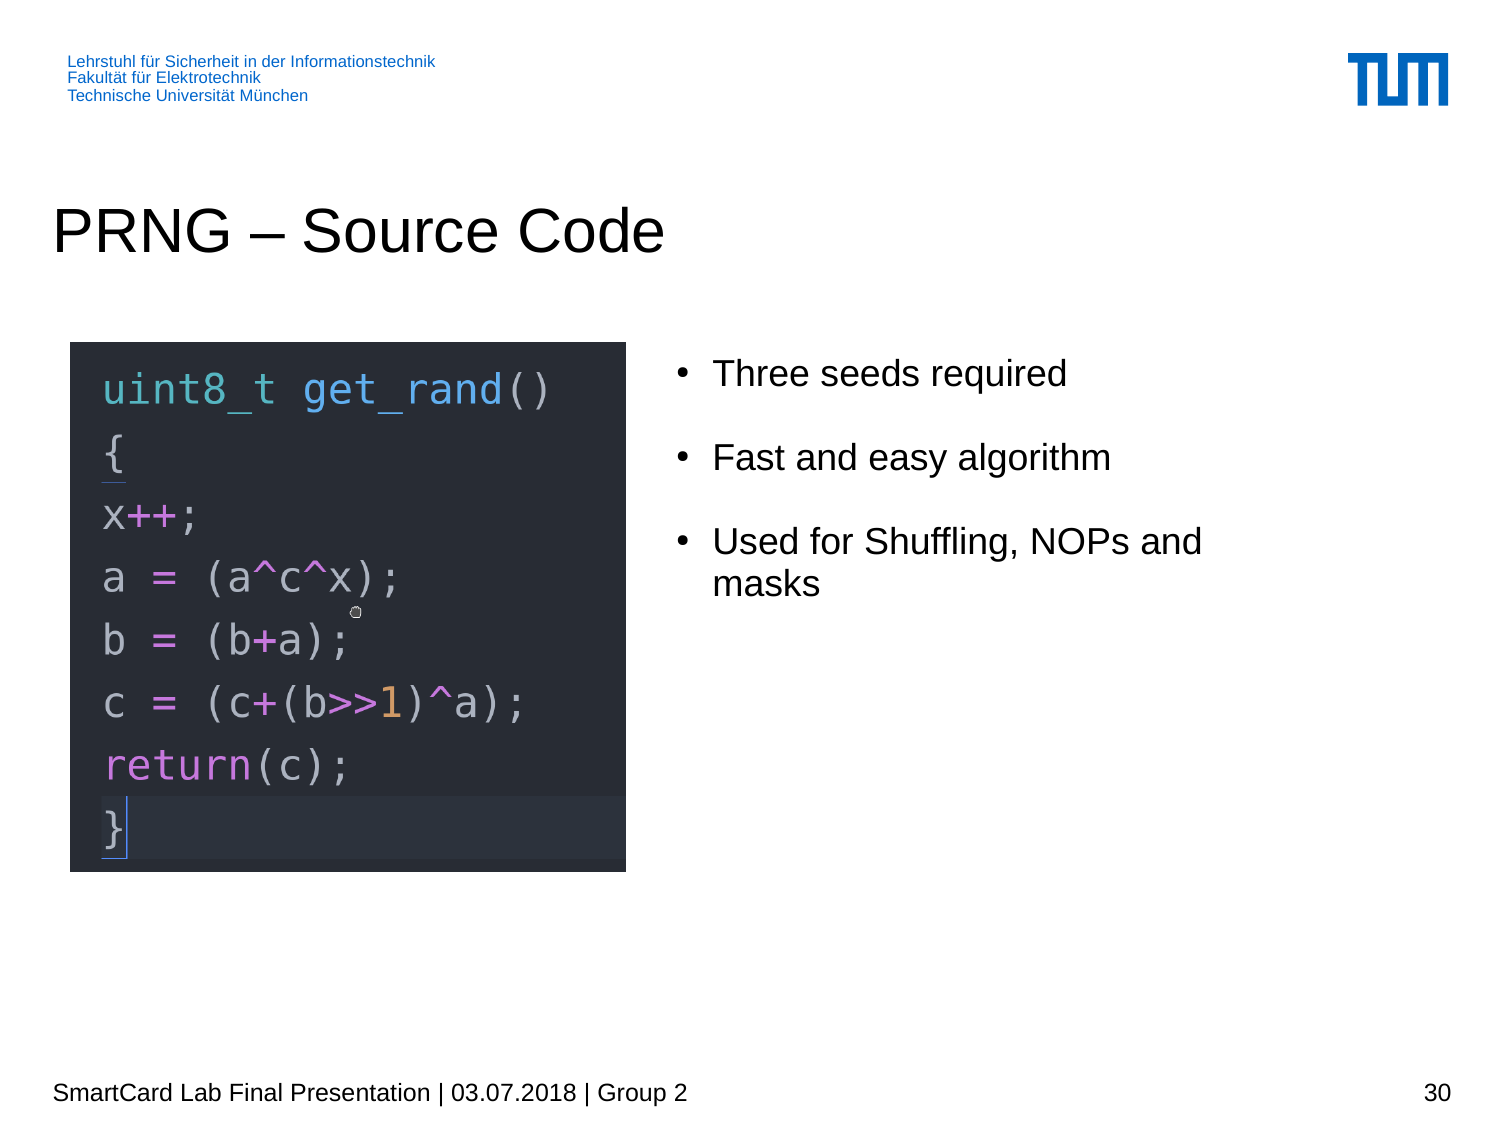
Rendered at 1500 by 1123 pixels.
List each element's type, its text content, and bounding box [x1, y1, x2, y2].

picture [70, 342, 626, 873]
title PRNG – Source Code [52, 195, 1453, 266]
text_box Three seeds required Fast and easy algorithm Used for Shuffling, NOPs and masks [661, 345, 1300, 780]
